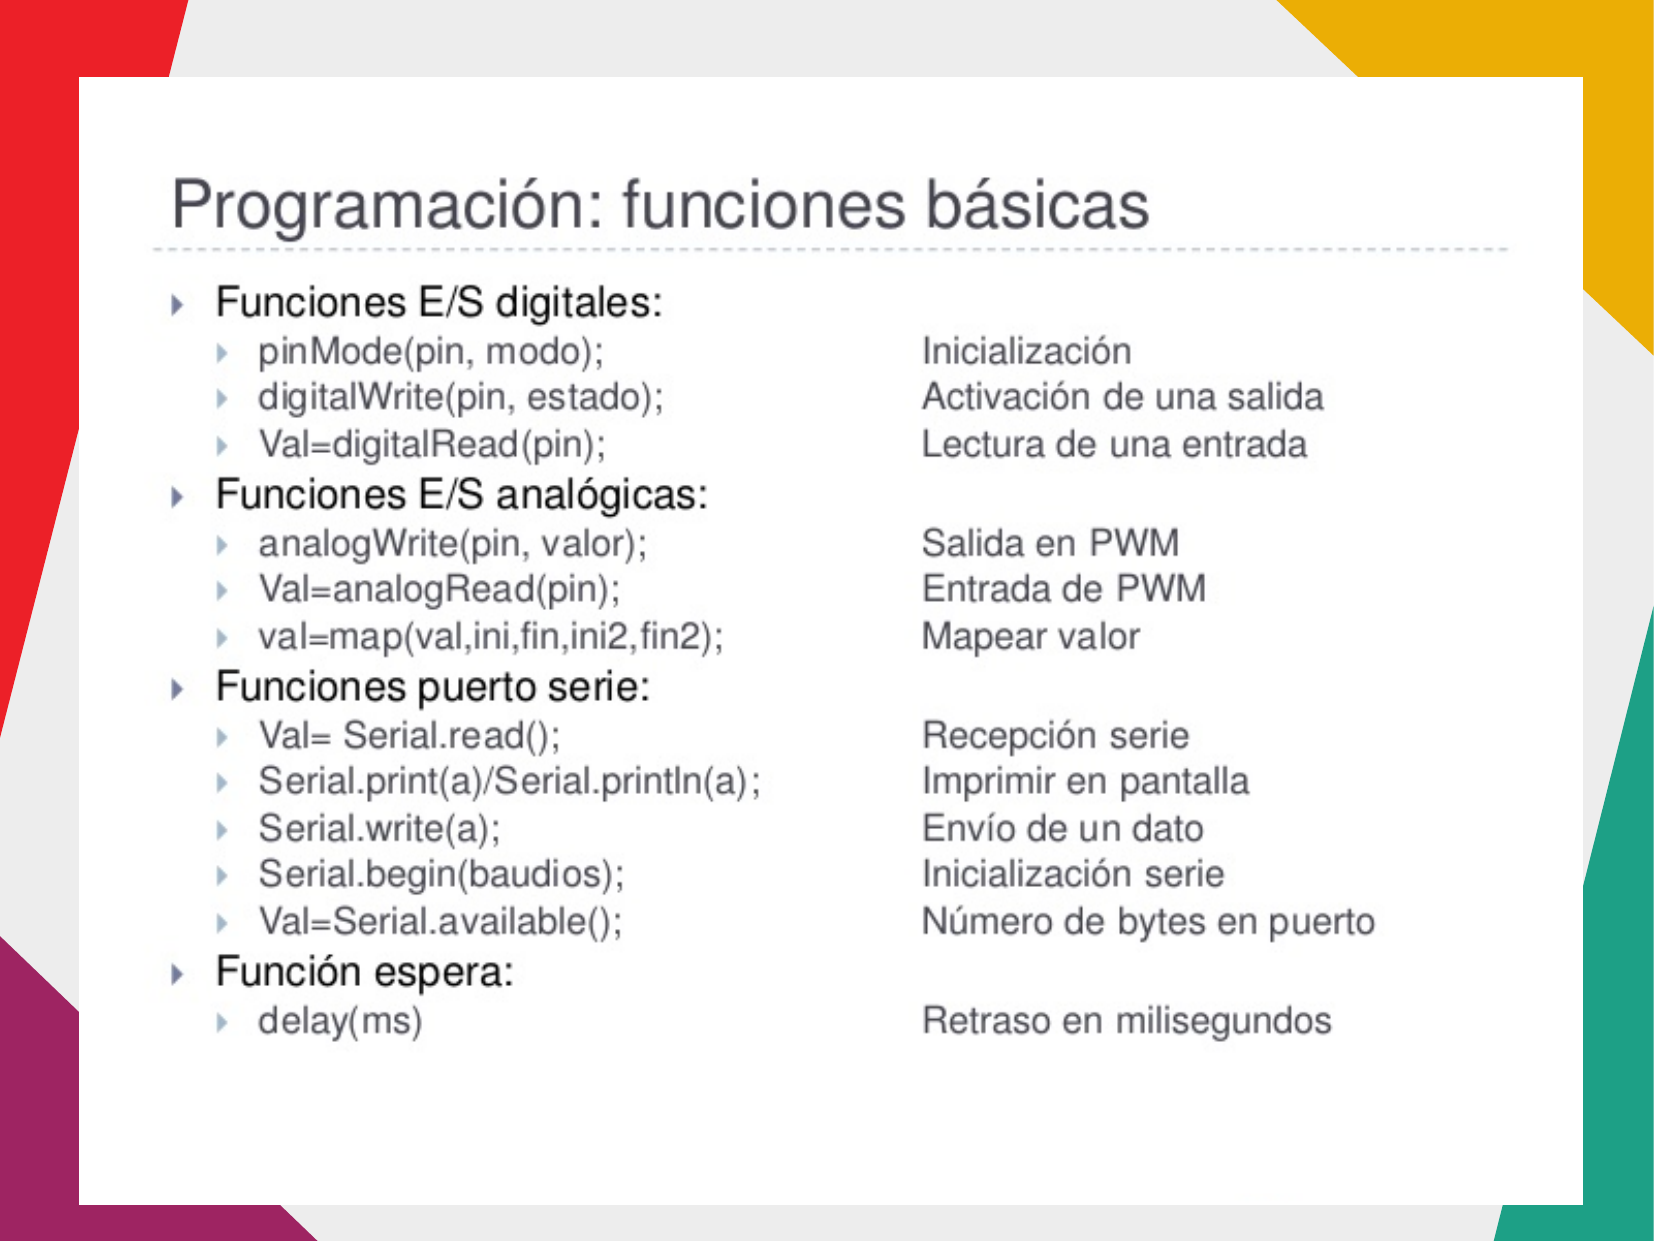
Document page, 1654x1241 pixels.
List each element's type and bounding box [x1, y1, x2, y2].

picture [79, 77, 1583, 1205]
